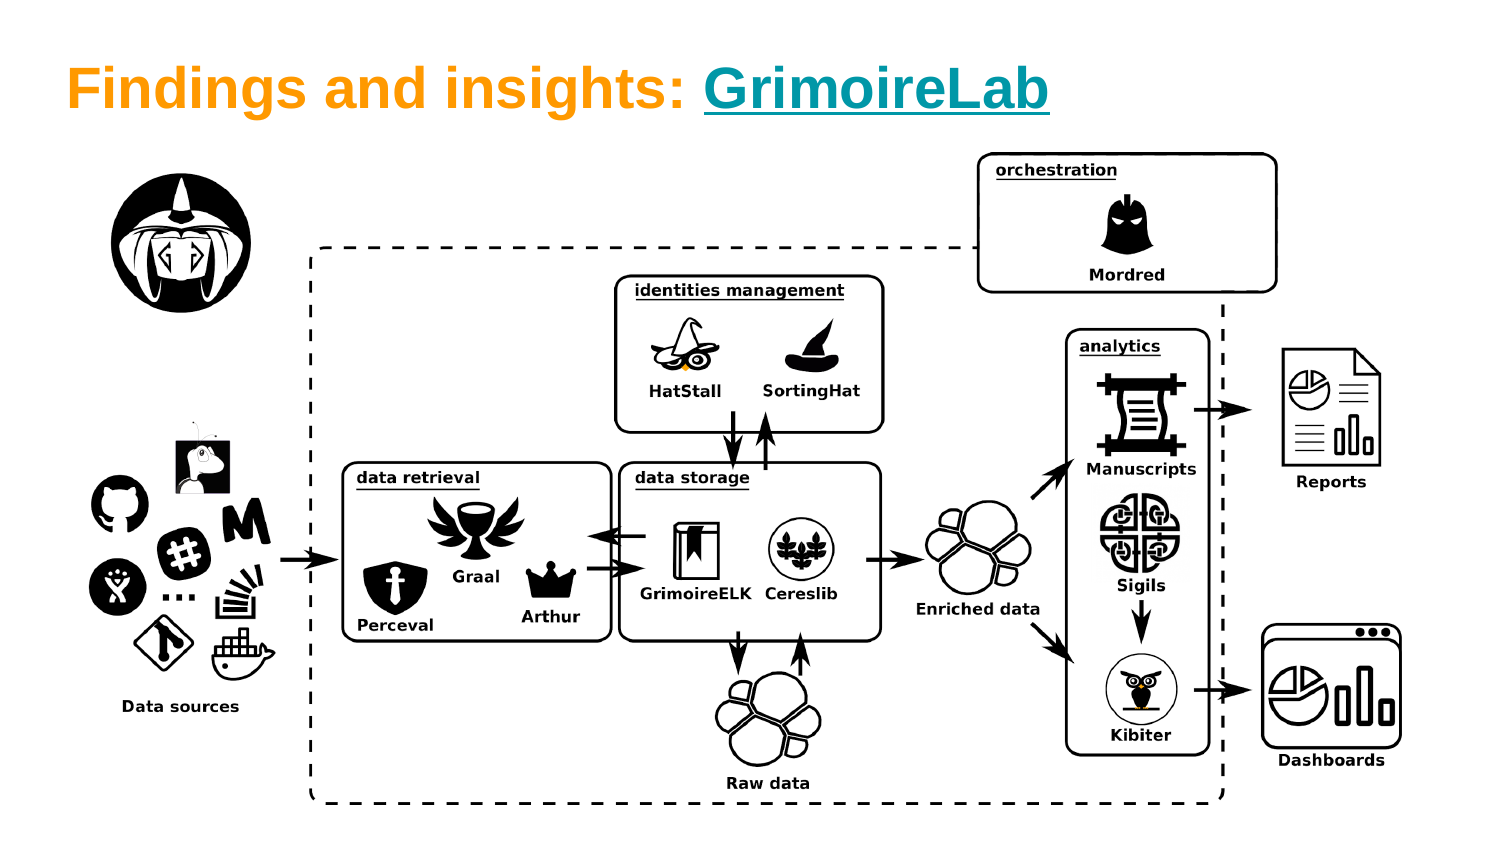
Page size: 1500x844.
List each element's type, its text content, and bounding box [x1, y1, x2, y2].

title Findings and insights: GrimoireLab [51, 35, 1449, 130]
picture [86, 152, 1402, 805]
